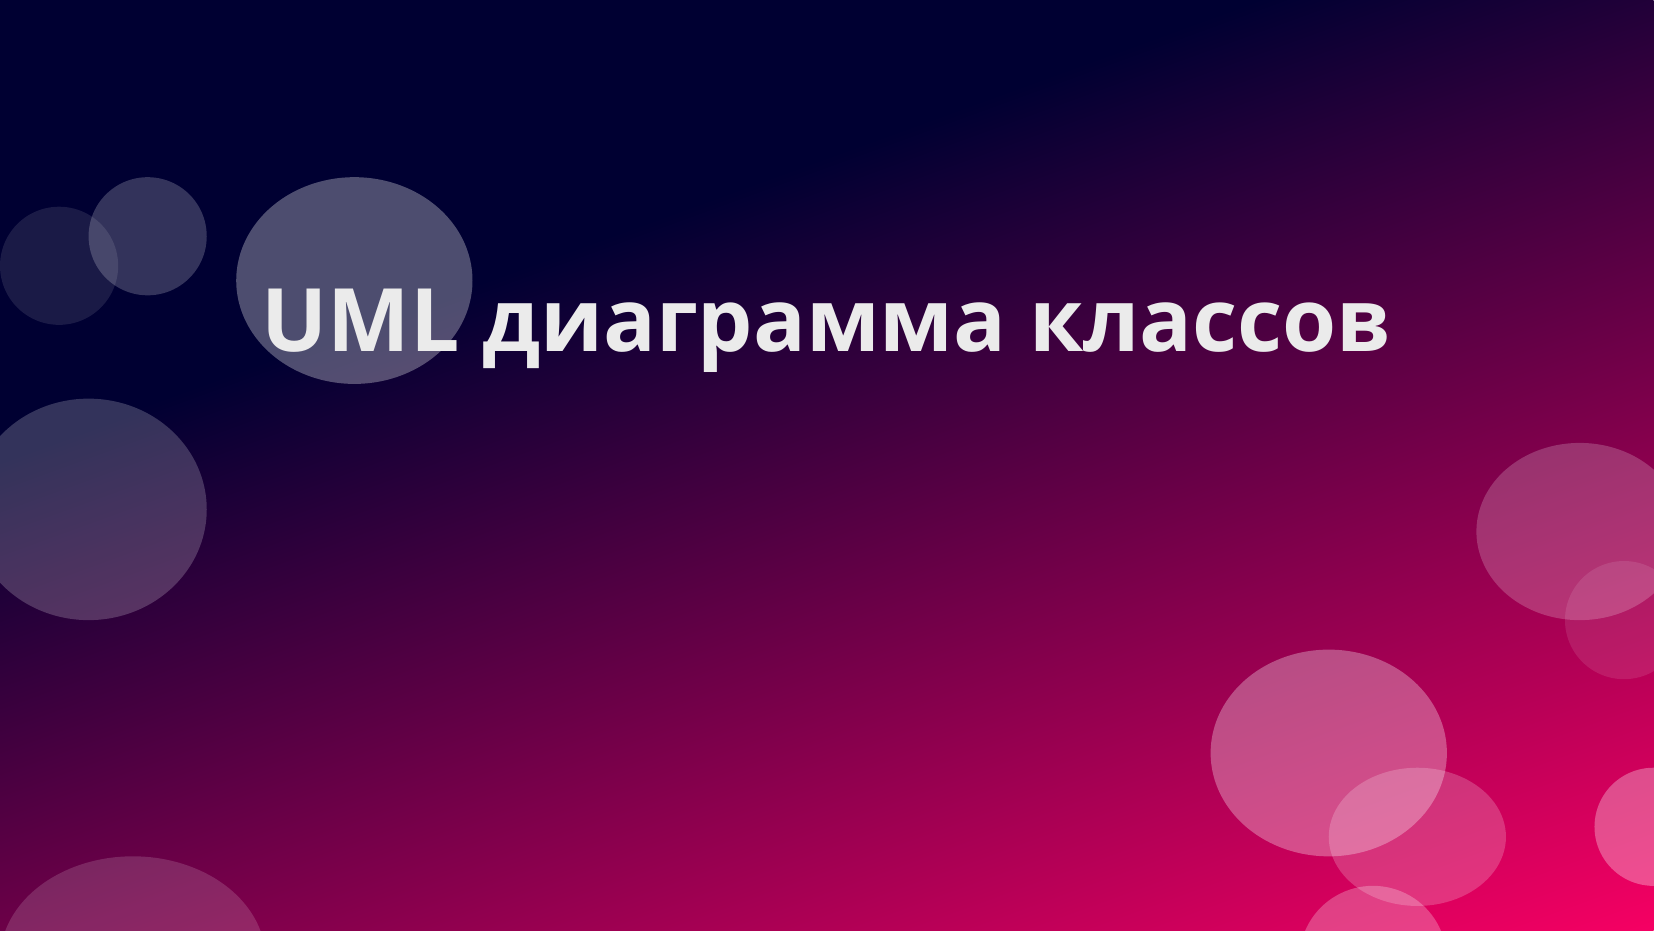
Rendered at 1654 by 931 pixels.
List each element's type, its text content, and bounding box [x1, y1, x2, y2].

title UML диаграмма классов [88, 236, 1565, 399]
